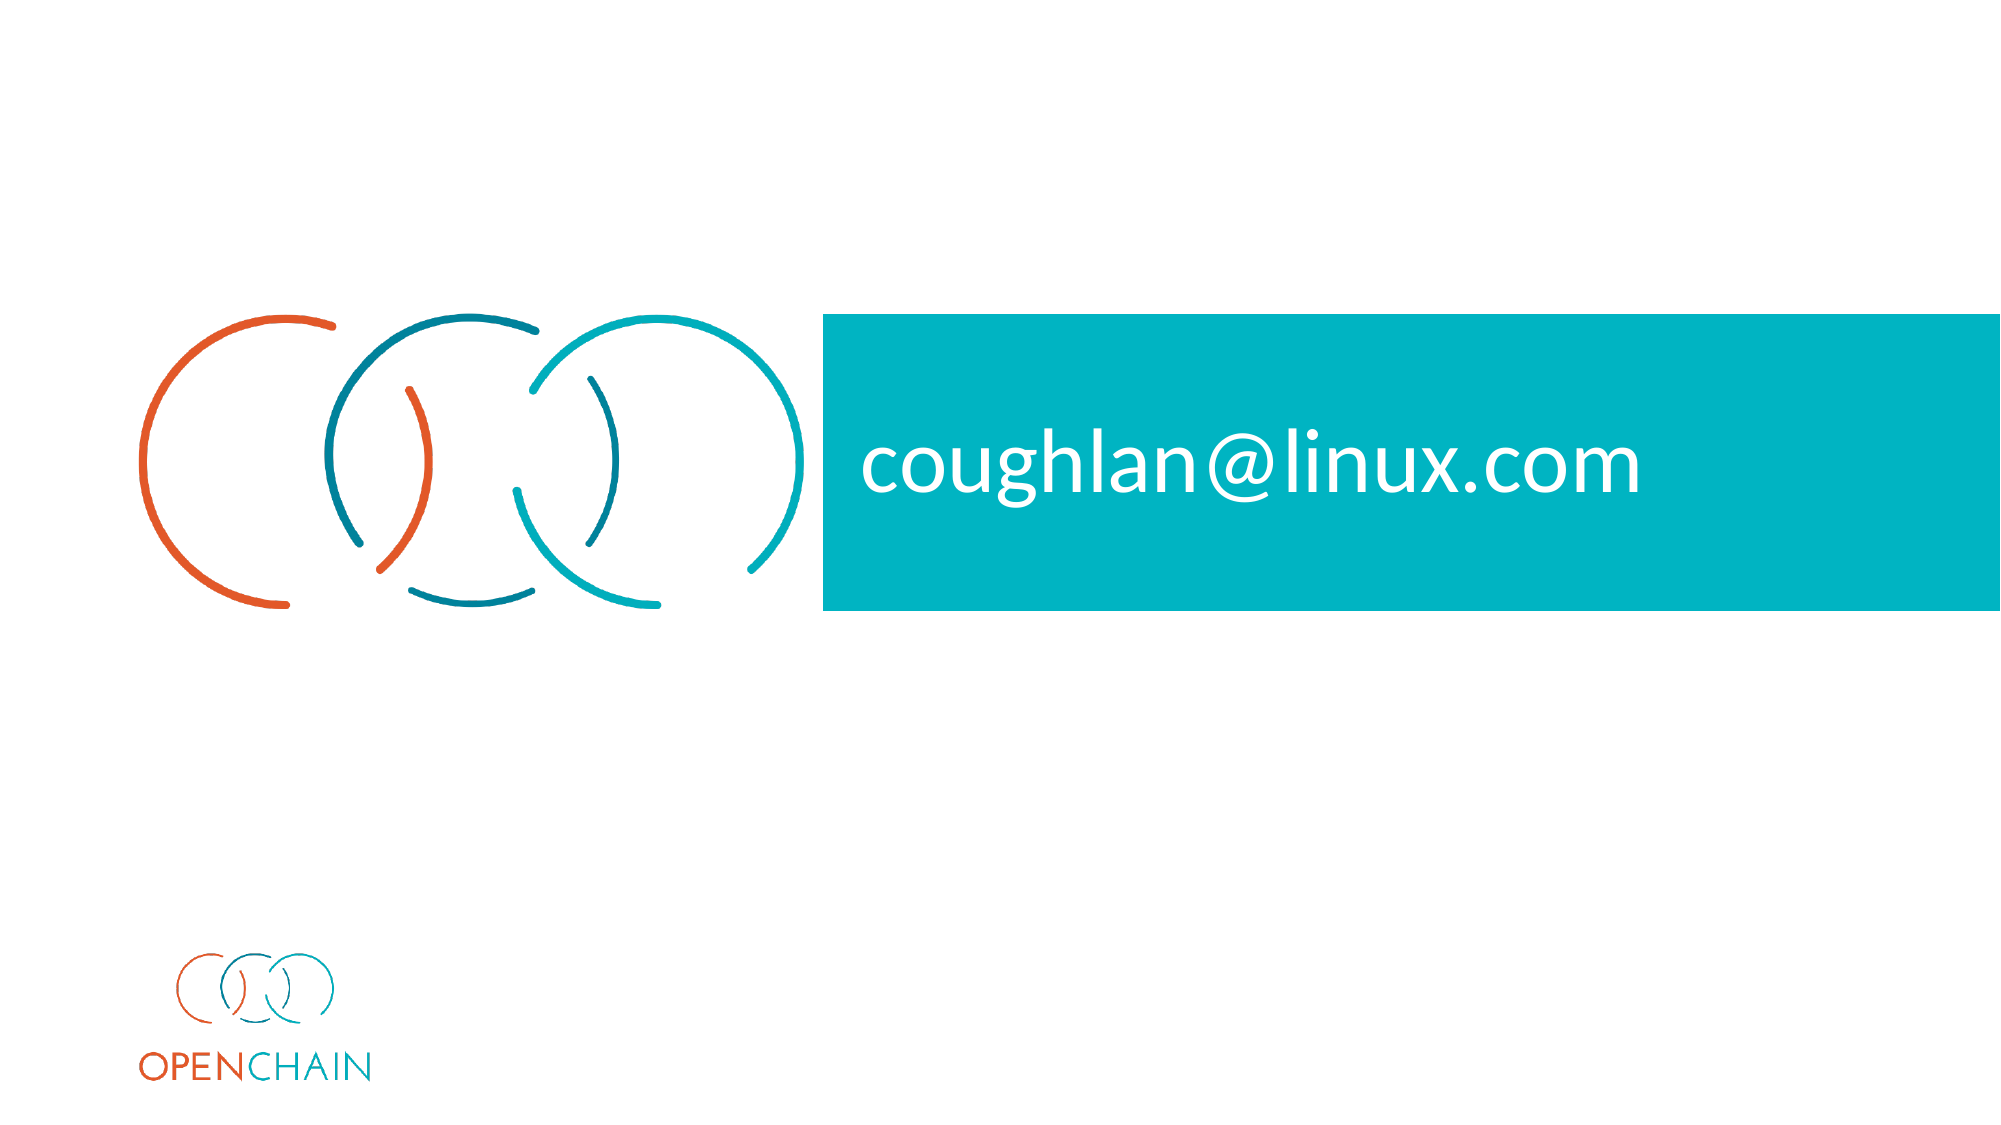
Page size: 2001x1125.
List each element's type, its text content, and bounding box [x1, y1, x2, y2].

title coughlan@linux.com [845, 314, 2000, 611]
